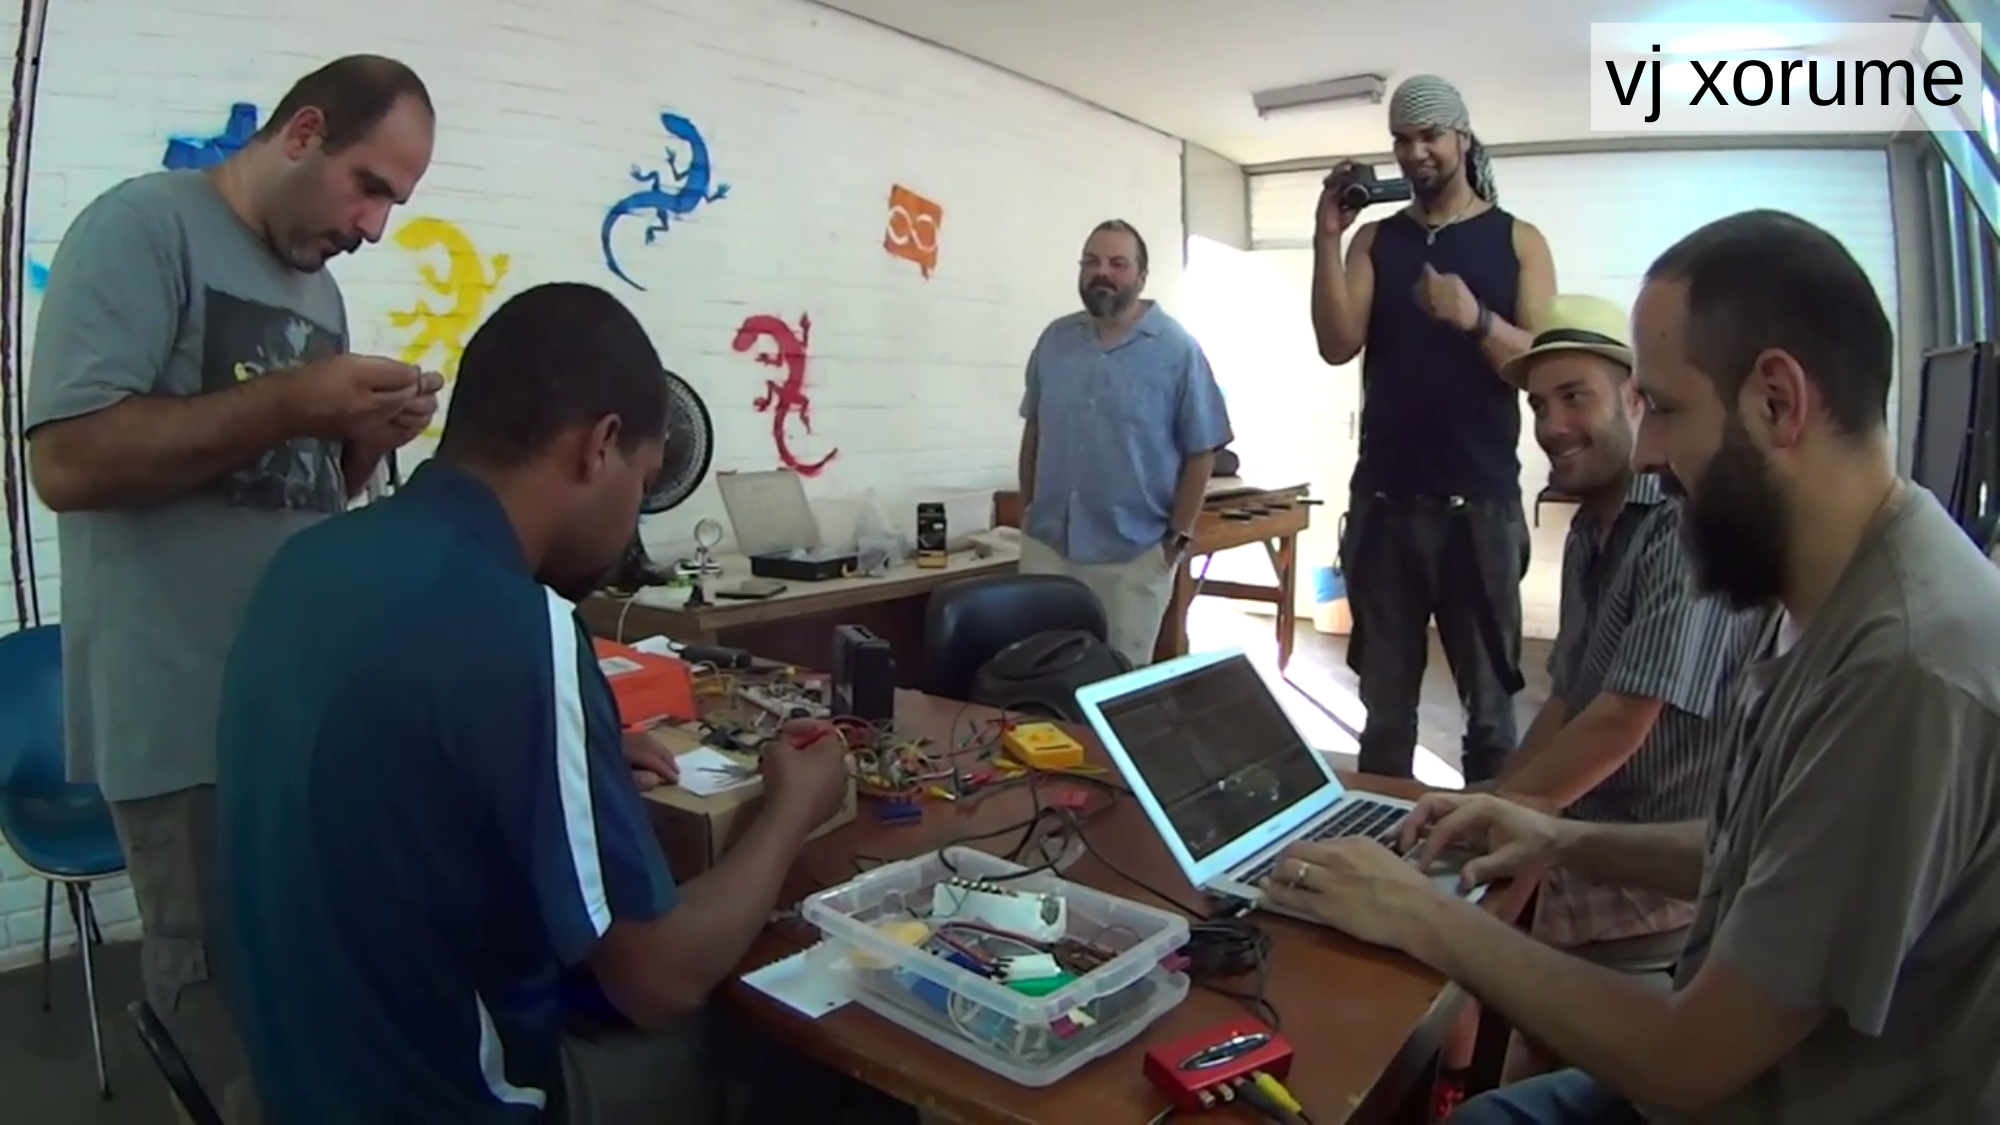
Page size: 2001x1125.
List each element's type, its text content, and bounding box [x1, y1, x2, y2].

text_box vj xorume [1590, 22, 1982, 131]
picture [0, 0, 2000, 1125]
